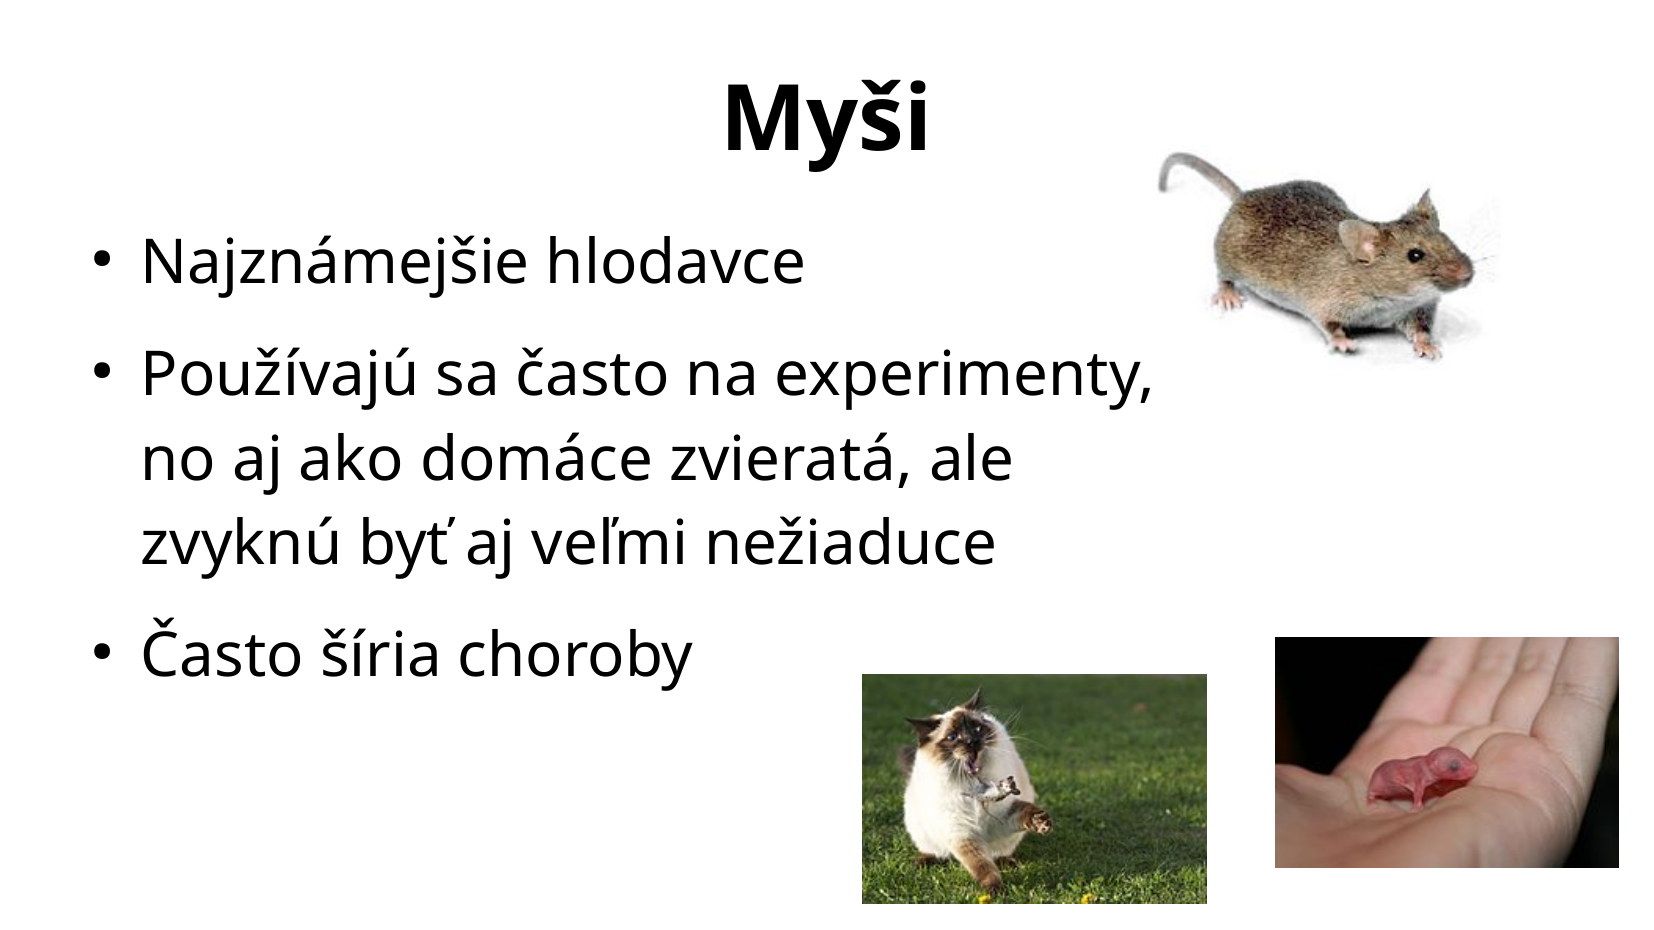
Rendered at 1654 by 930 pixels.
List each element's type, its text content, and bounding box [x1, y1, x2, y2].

list Najznámejšie hlodavce Používajú sa často na experimenty, no aj ako domáce zvieratá, ale zvyknú byť aj veľmi nežiaduce Často šíria choroby [75, 217, 1163, 757]
picture [862, 674, 1207, 904]
picture [1275, 637, 1619, 868]
title Myši [82, 37, 1571, 193]
picture [1156, 145, 1501, 376]
